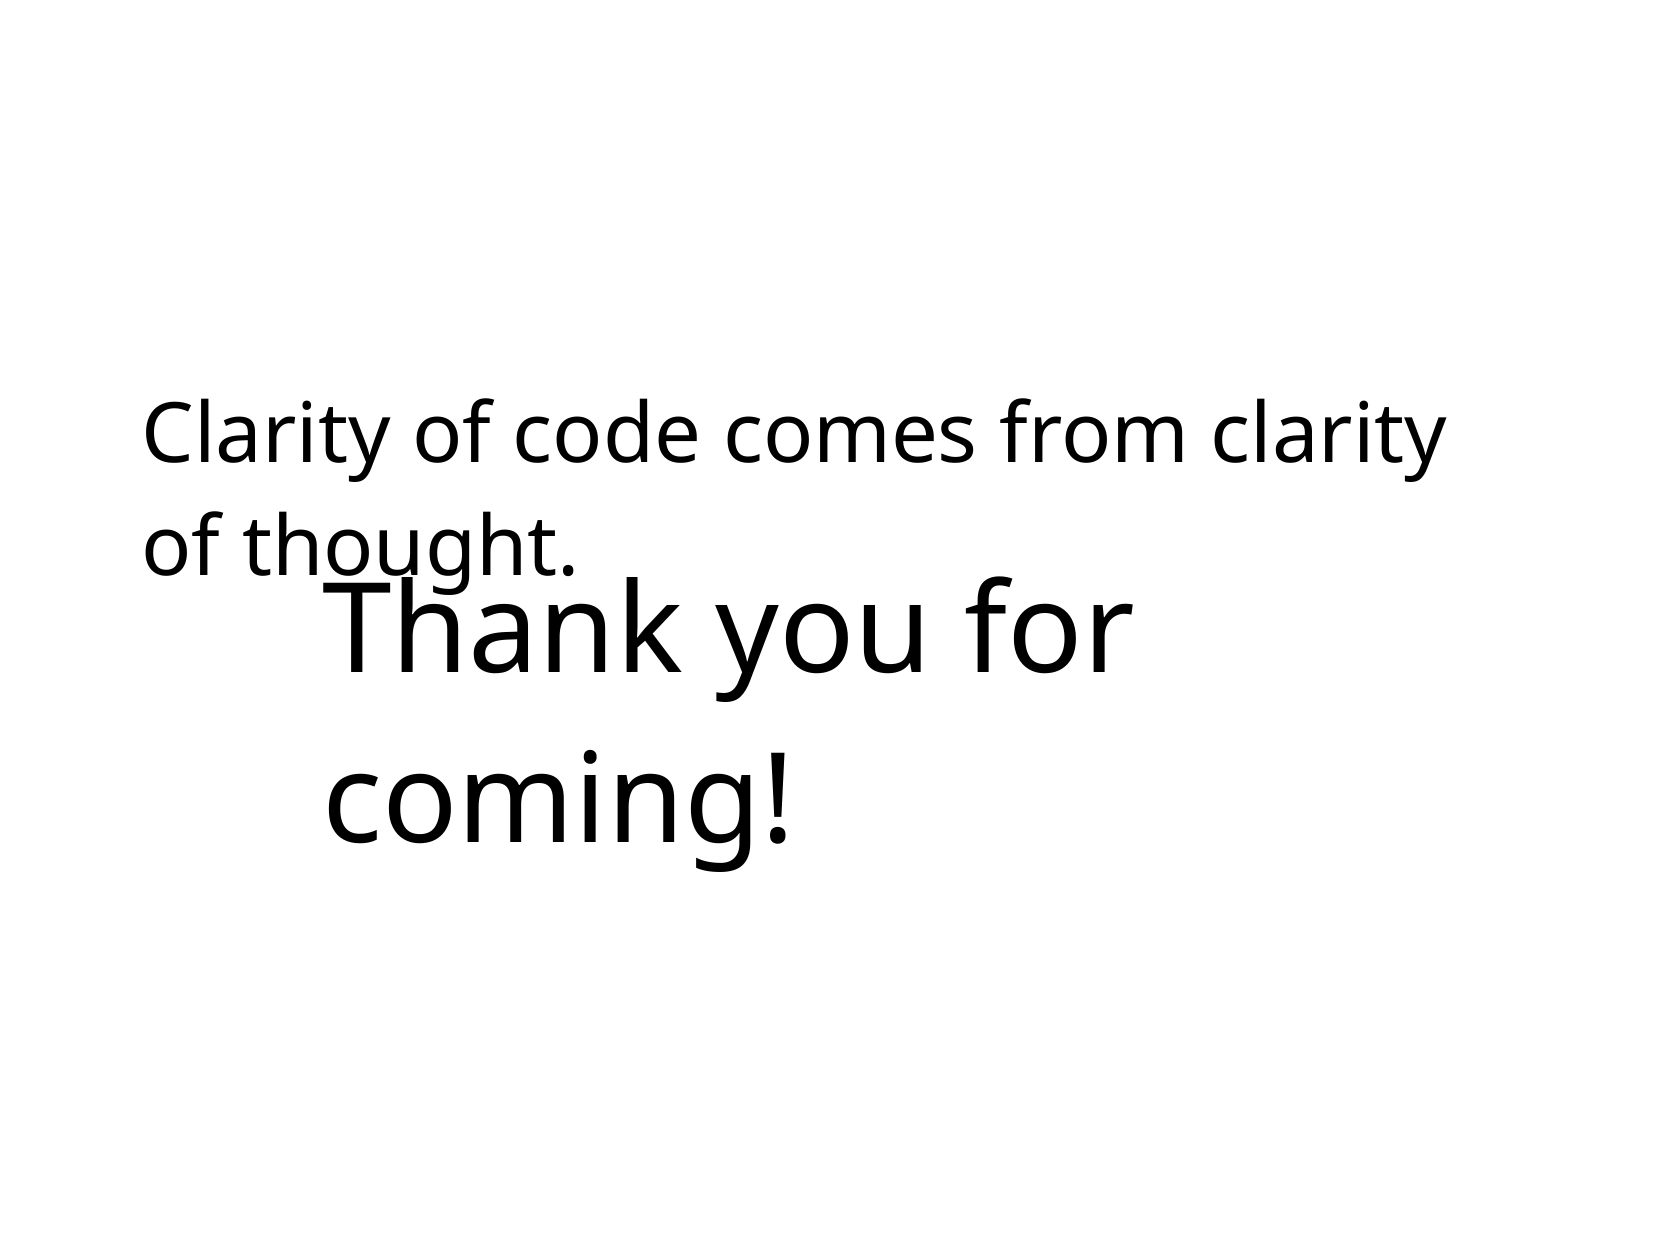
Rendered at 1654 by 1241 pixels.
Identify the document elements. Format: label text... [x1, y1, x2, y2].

text_box Thank you for coming! [307, 531, 1374, 661]
text_box Clarity of code comes from clarity of thought. [126, 365, 1555, 457]
